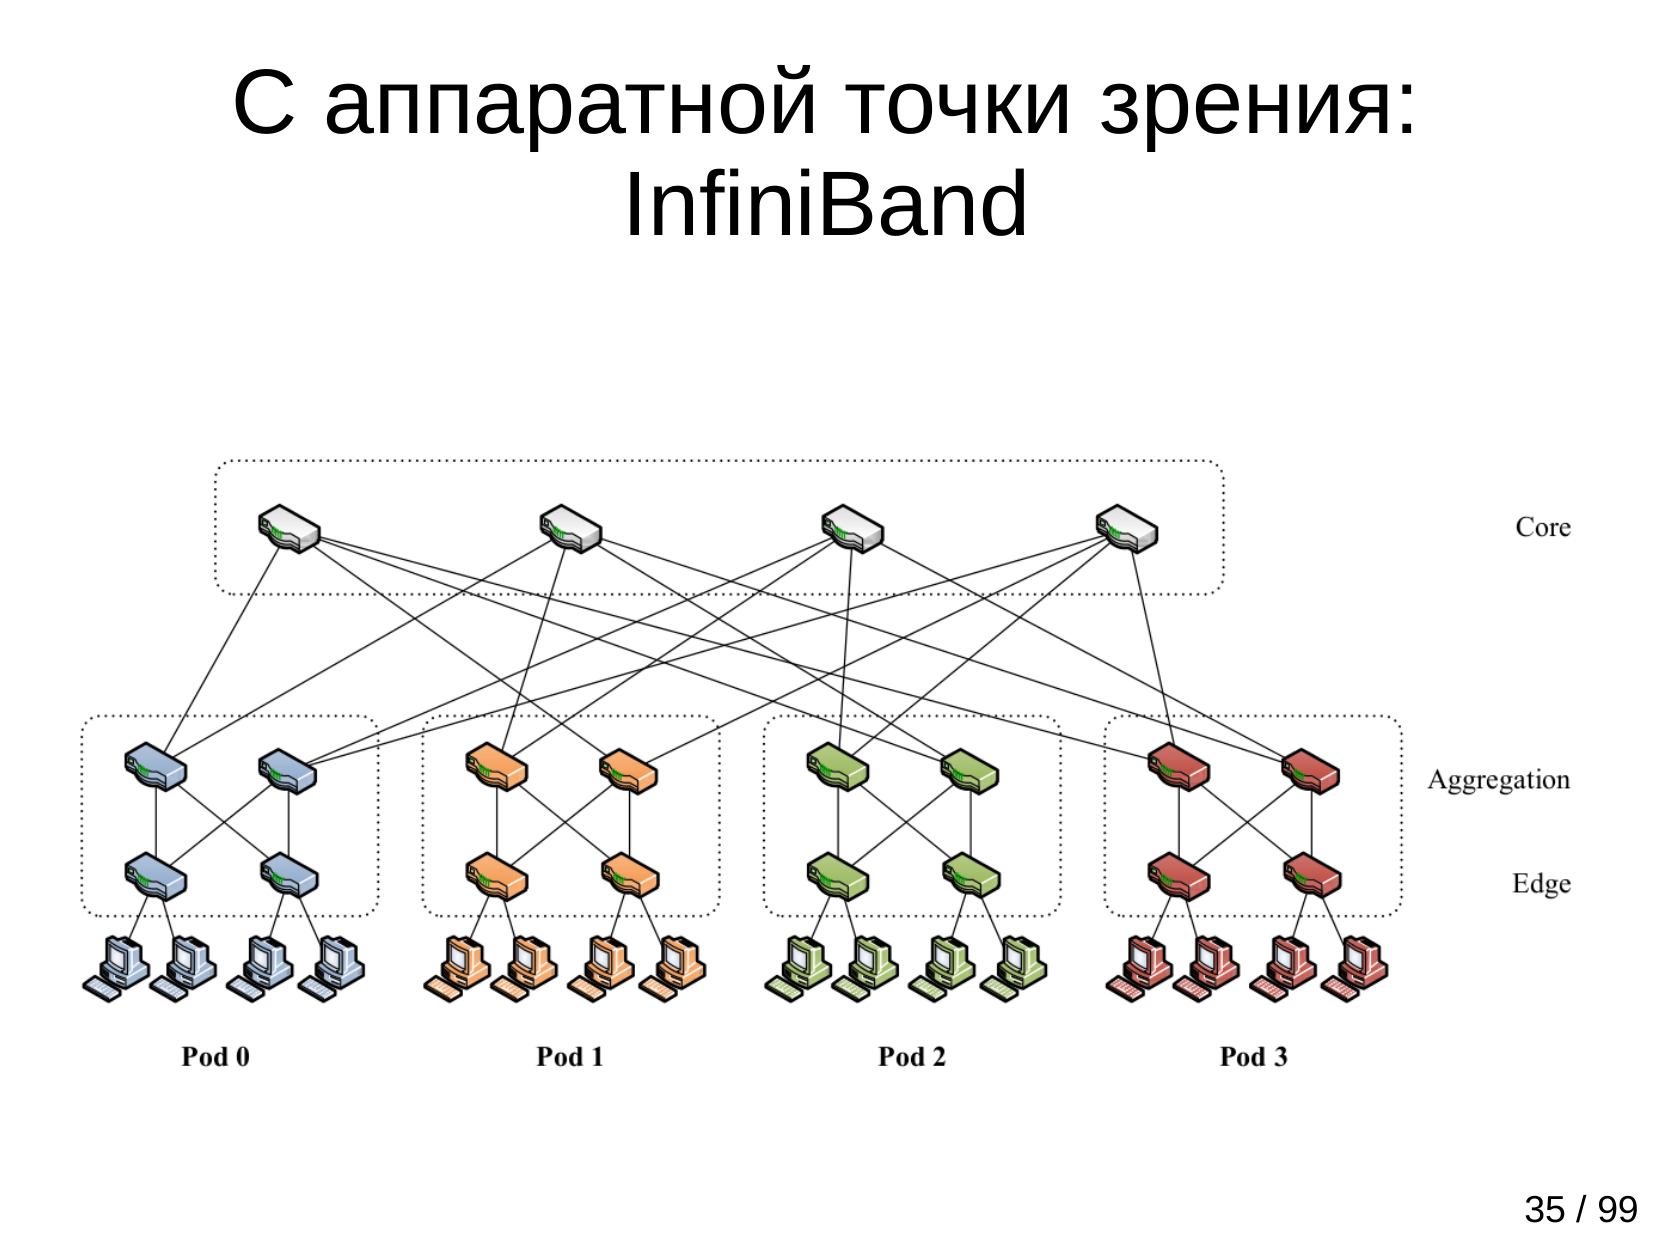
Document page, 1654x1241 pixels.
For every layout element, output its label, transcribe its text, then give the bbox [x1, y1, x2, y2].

picture [47, 401, 1591, 1115]
title С аппаратной точки зрения: InfiniBand [82, 49, 1571, 257]
text_box <number> / 99 [1380, 1181, 1654, 1238]
